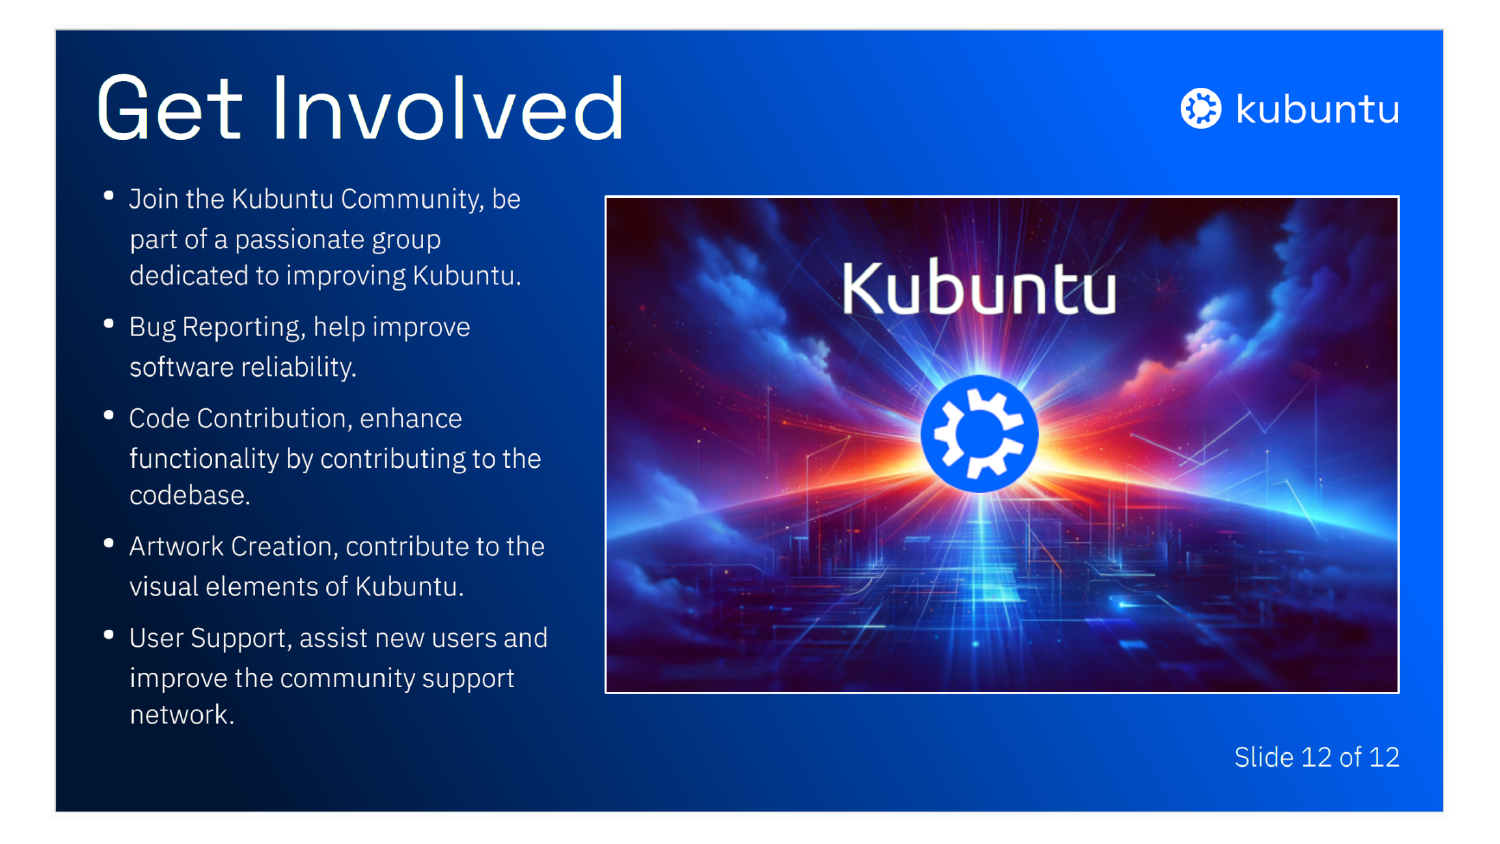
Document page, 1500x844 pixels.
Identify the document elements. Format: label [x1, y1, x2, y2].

picture [50, 24, 1449, 819]
